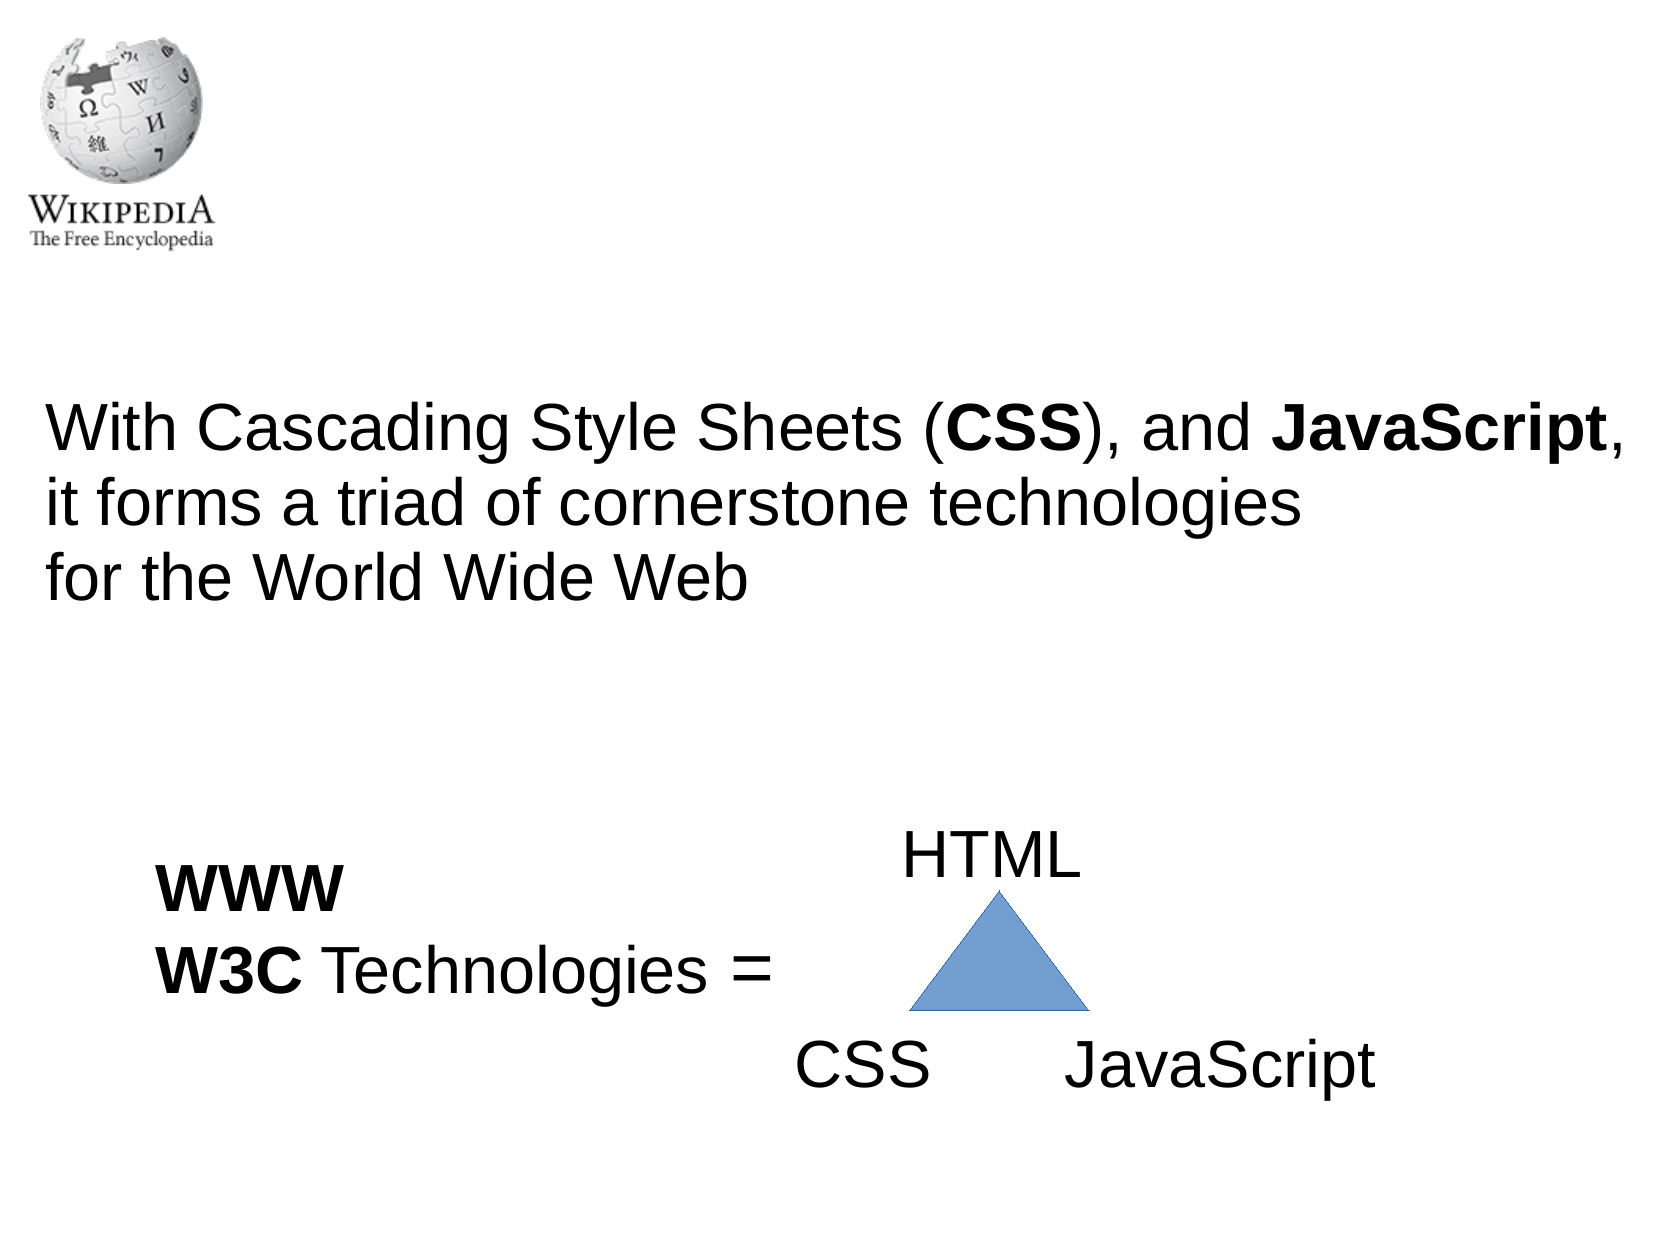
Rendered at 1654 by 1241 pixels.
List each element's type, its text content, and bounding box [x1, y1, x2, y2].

picture [16, 14, 228, 258]
text_box WWW W3C Technologies = [140, 843, 812, 1018]
text_box HTML [886, 810, 1139, 900]
text_box CSS [780, 1020, 957, 1110]
text_box JavaScript [1050, 1020, 1411, 1111]
text_box [909, 890, 1090, 1011]
text_box With Cascading Style Sheets (CSS), and JavaScript, it forms a triad of cornerstone technologies for the World Wide Web [30, 382, 1654, 622]
